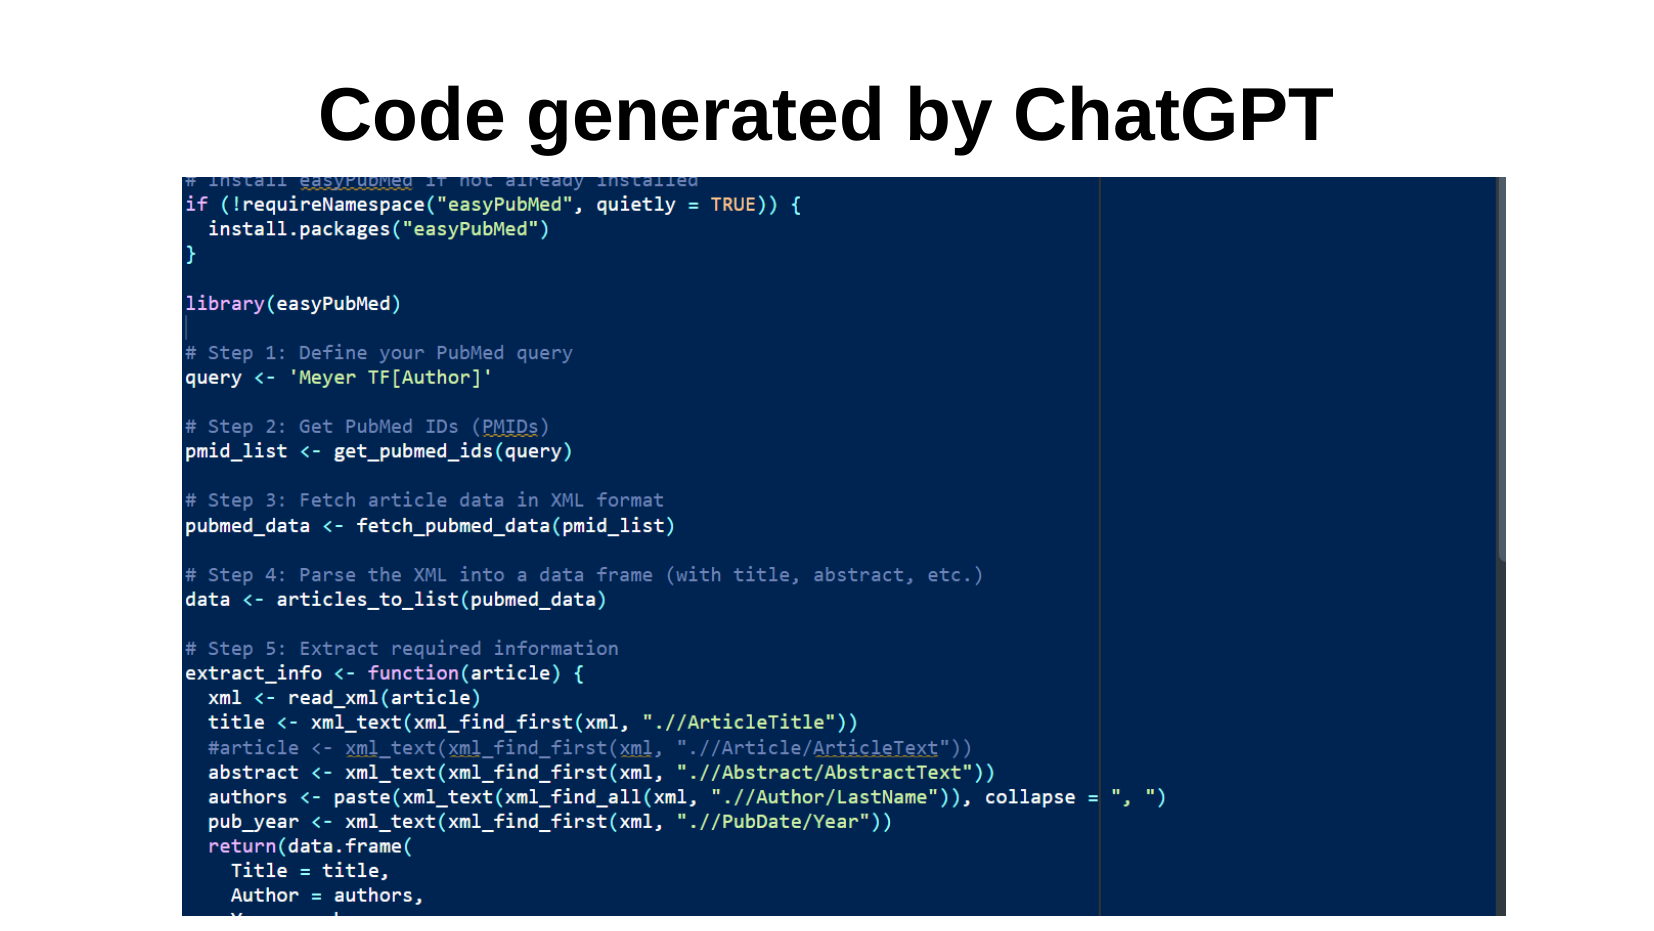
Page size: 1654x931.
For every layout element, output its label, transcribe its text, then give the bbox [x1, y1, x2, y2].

picture [182, 177, 1506, 916]
title Code generated by ChatGPT [82, 37, 1571, 193]
